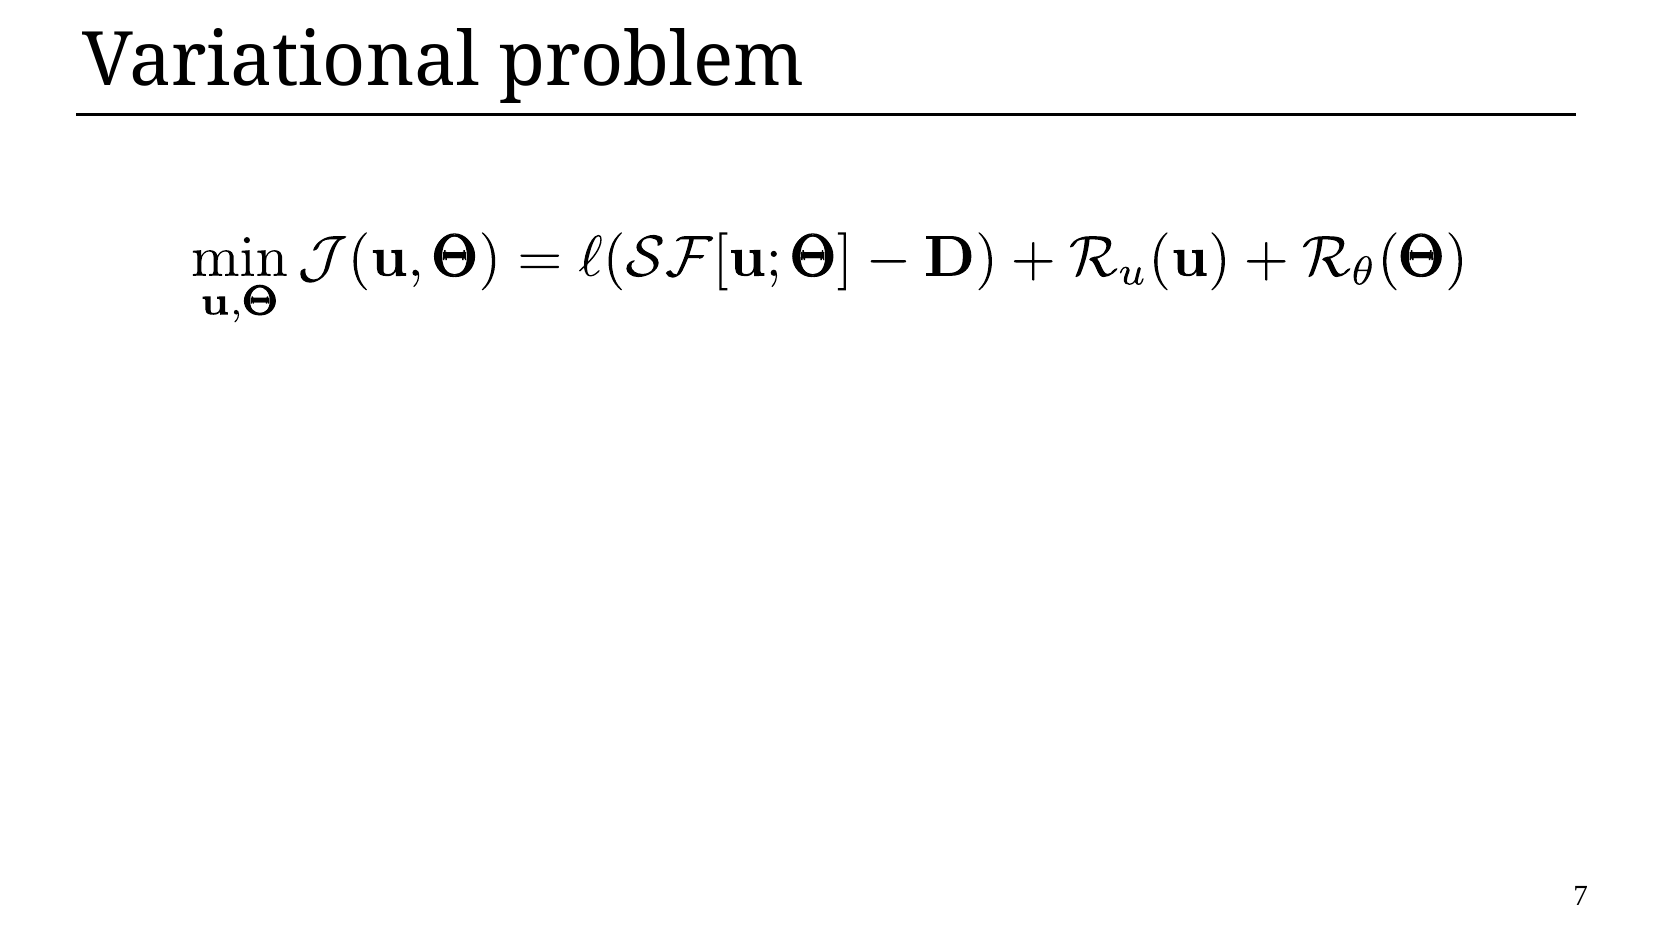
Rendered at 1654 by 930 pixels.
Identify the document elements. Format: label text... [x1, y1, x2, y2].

picture [188, 230, 1465, 325]
title Variational problem [82, 7, 1571, 105]
